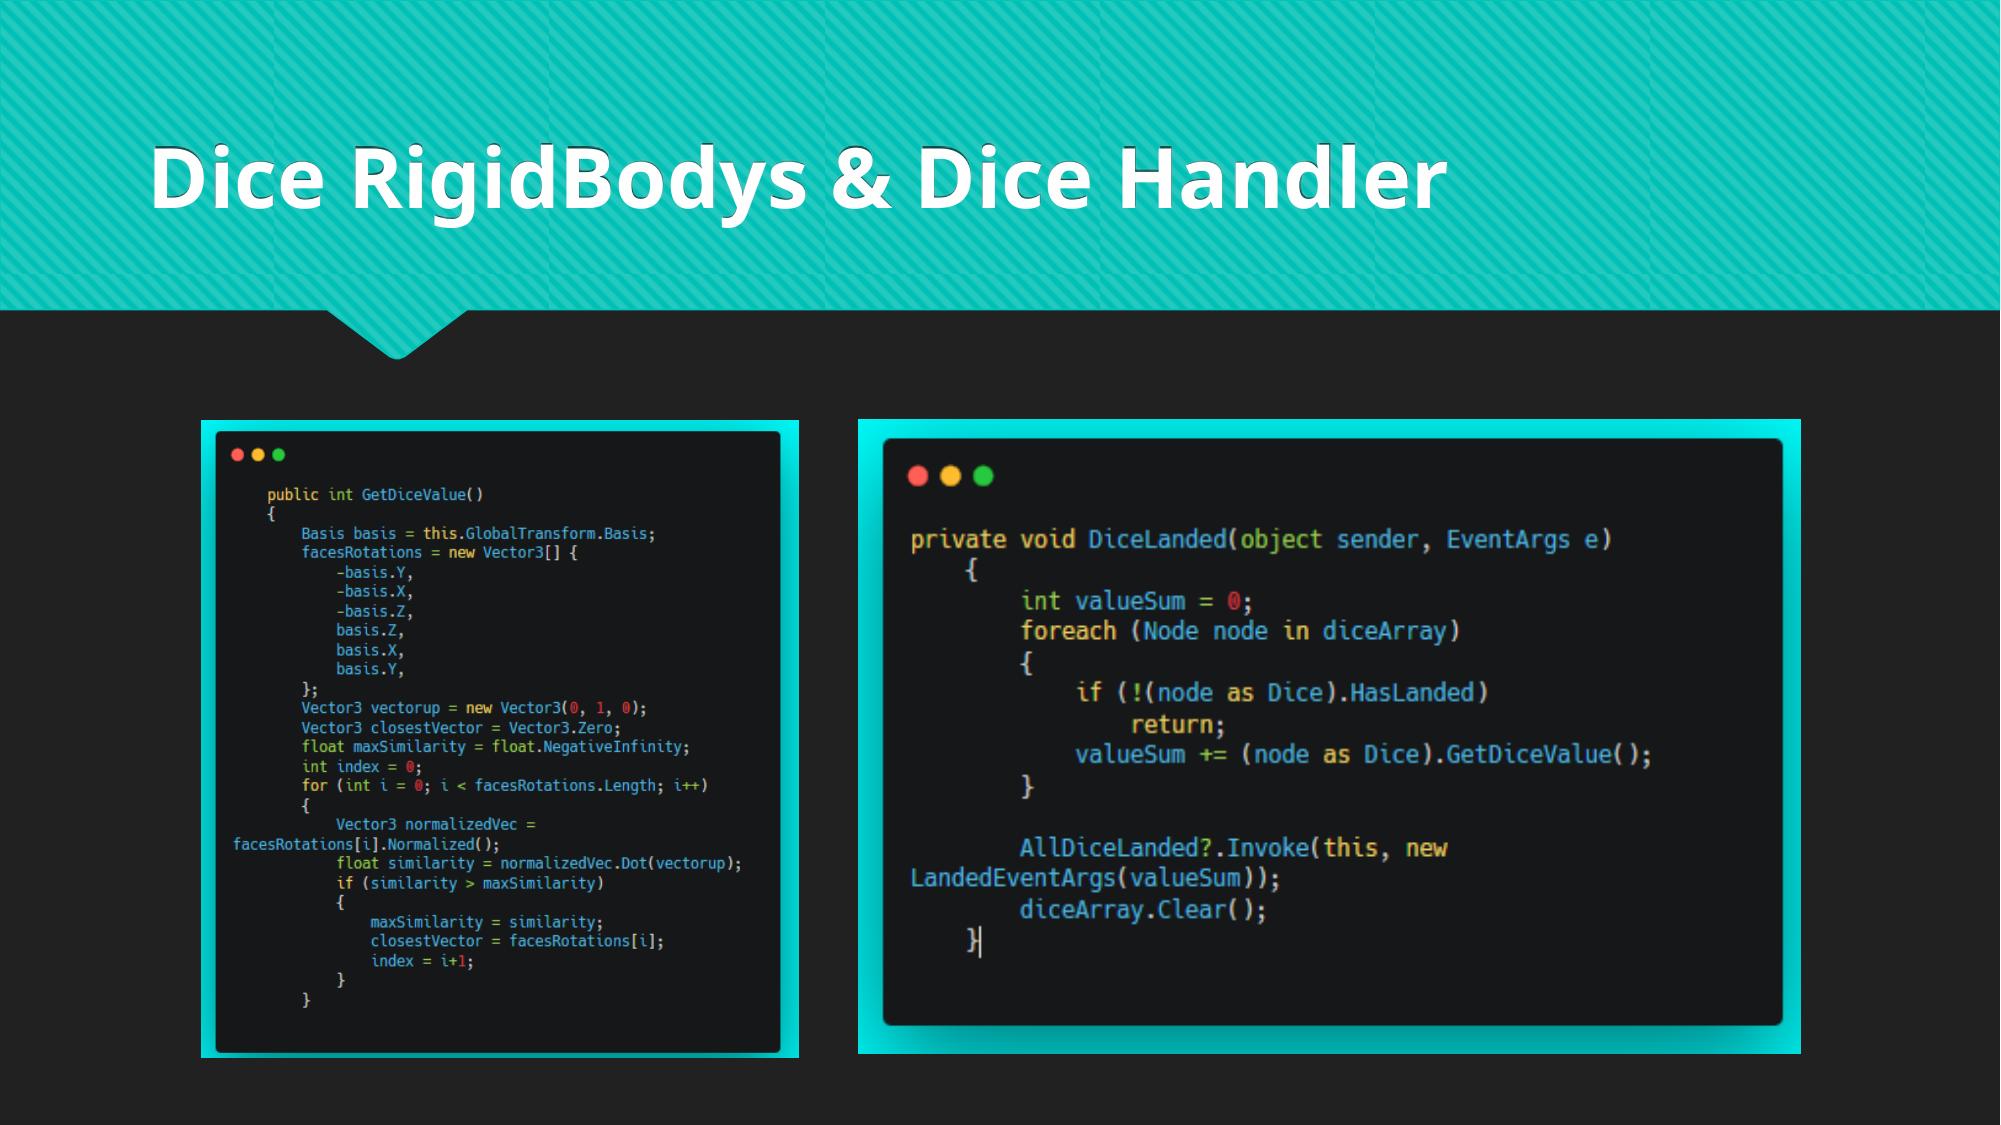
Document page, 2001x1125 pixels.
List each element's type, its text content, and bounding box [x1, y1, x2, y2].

title Dice RigidBodys & Dice Handler [132, 73, 1868, 233]
picture [201, 420, 799, 1058]
picture [858, 419, 1801, 1054]
